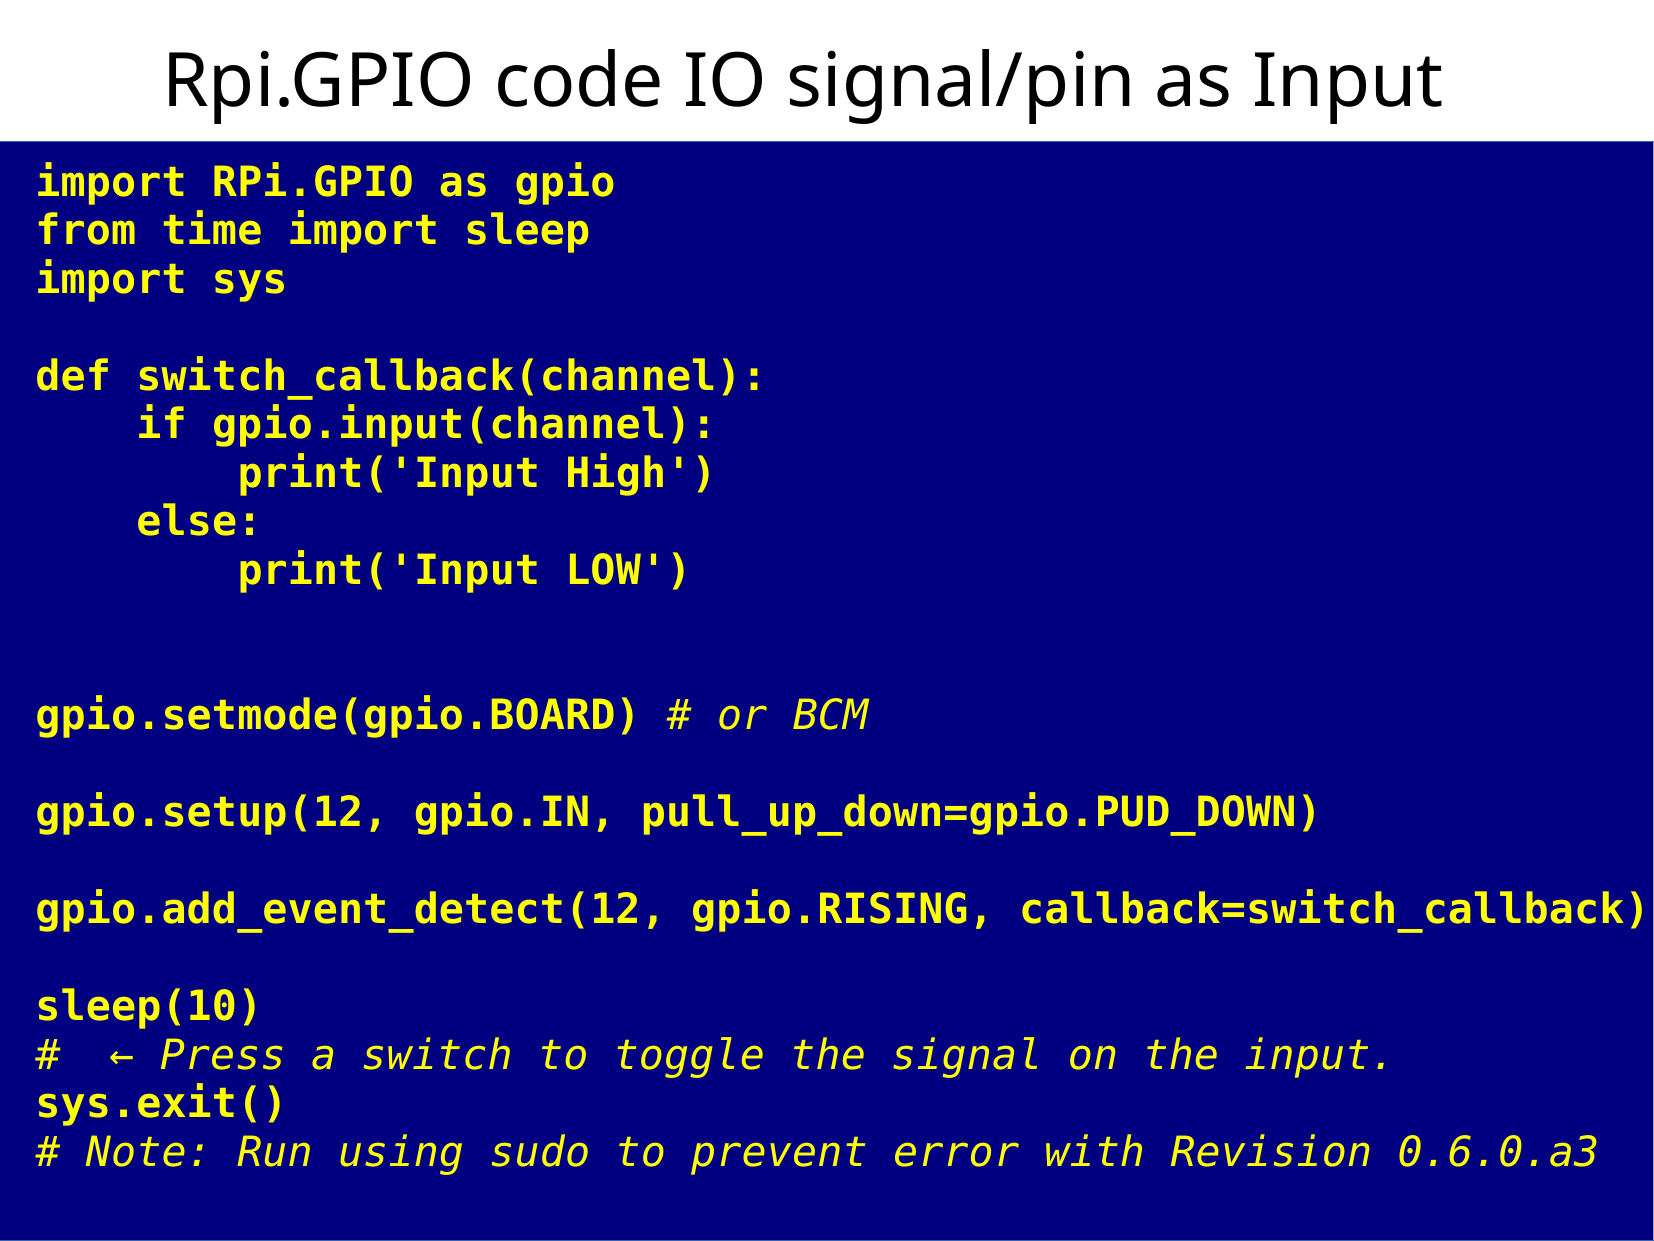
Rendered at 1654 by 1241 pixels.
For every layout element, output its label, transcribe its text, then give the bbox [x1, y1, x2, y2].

title Rpi.GPIO code IO signal/pin as Input [59, 36, 1548, 119]
text_box import RPi.GPIO as gpio from time import sleep import sys def switch_callback(channel): if gpio.input(channel): print('Input High') else: print('Input LOW') gpio.setmode(gpio.BOARD) # or BCM gpio.setup(12, gpio.IN, pull_up_down=gpio.PUD_DOWN) gpio.add_event_detect(12, gpio.RISING, callback=switch_callback) sleep(10) # ← Press a switch to toggle the signal on the input. sys.exit() # Note: Run using sudo to prevent error with Revision 0.6.0.a3 [0, 141, 1654, 1241]
